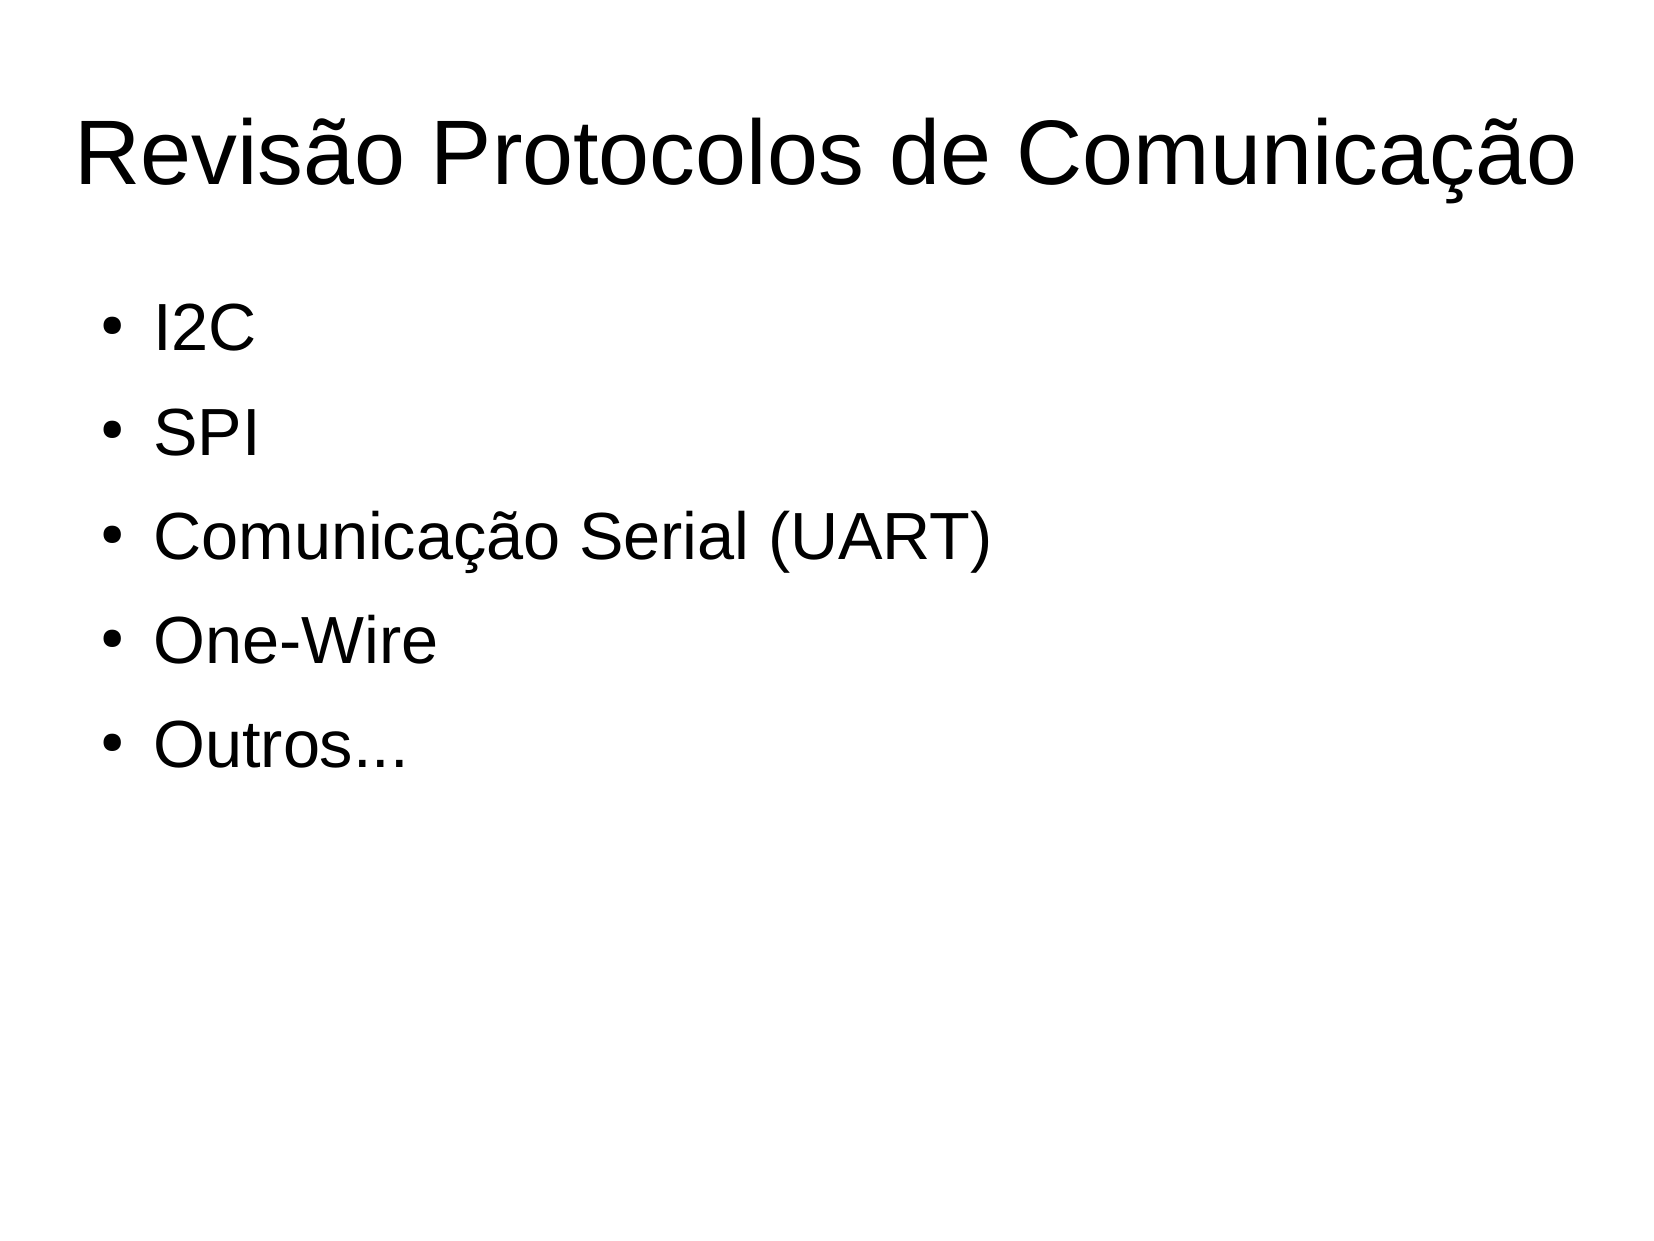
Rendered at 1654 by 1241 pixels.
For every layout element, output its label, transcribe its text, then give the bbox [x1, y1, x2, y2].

title Revisão Protocolos de Comunicação [29, 49, 1625, 257]
list I2C SPI Comunicação Serial (UART) One-Wire Outros... [82, 290, 1571, 1010]
